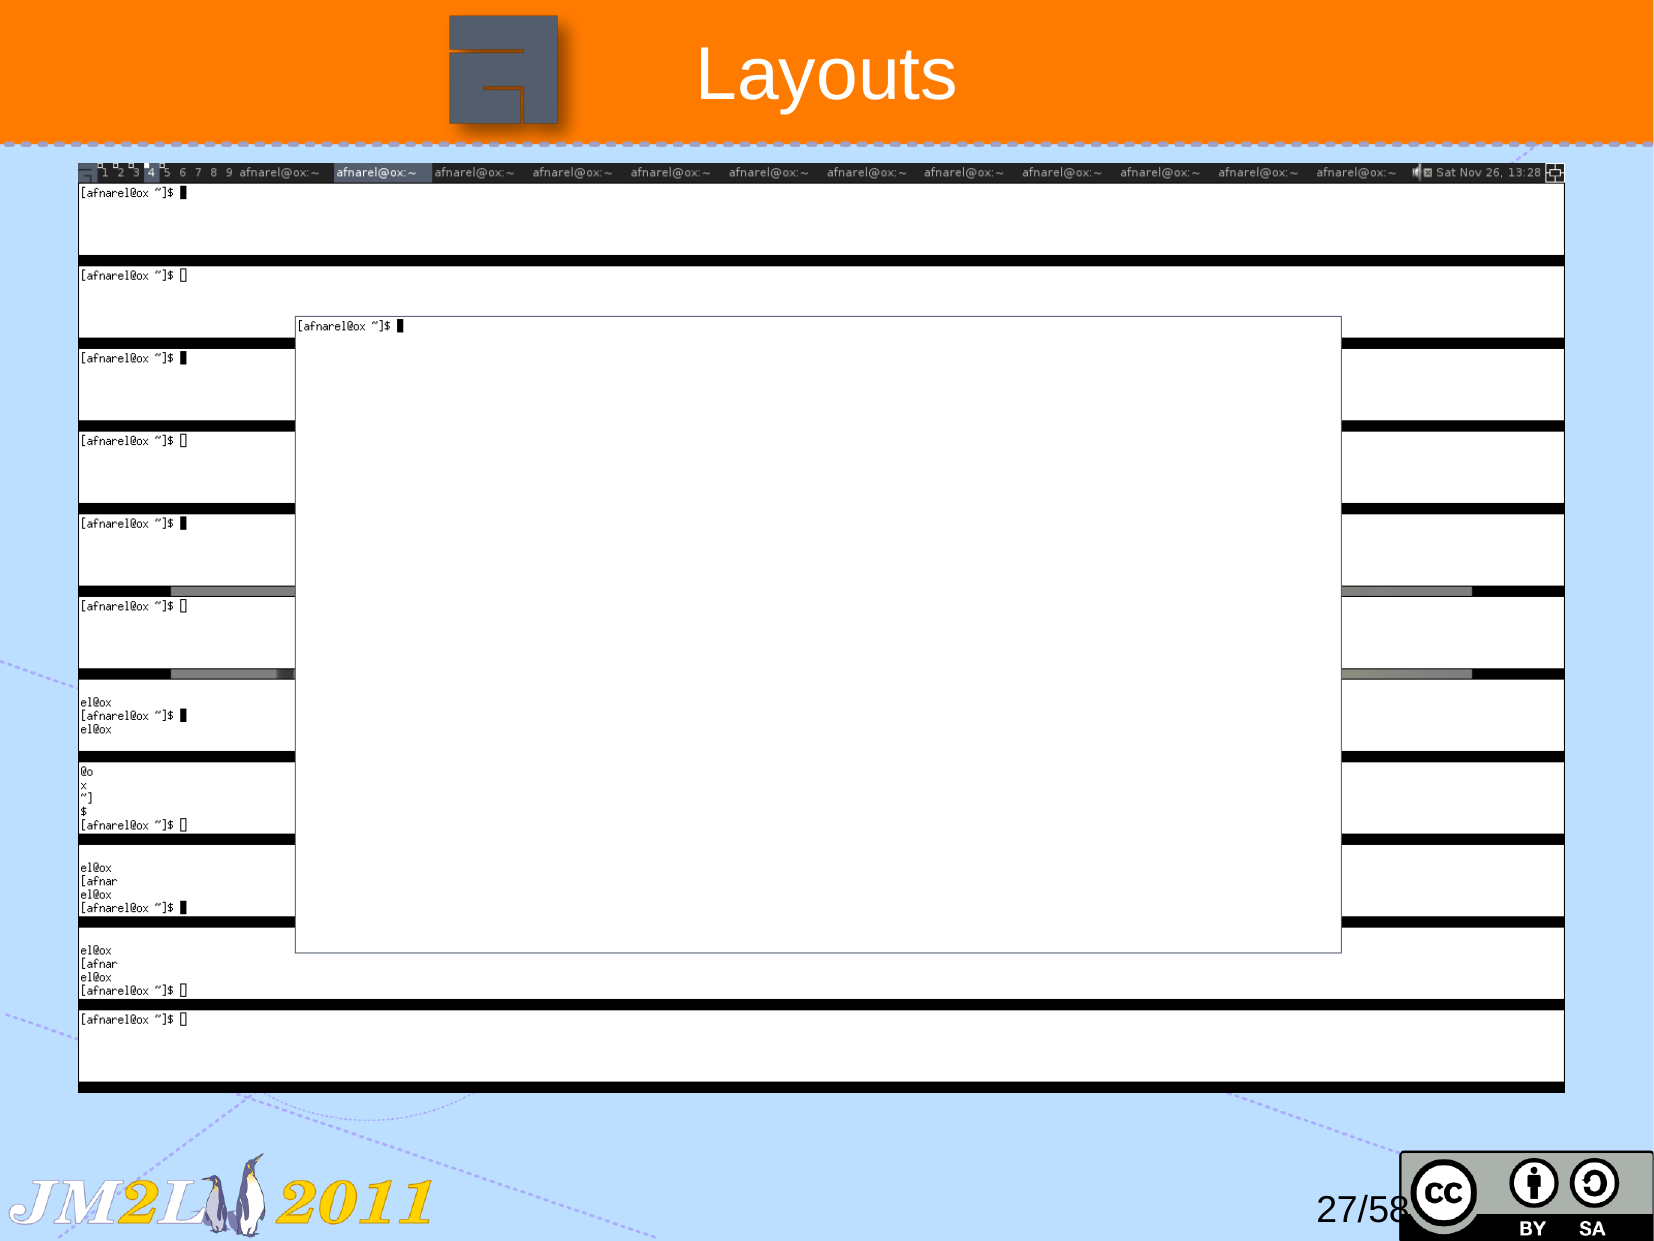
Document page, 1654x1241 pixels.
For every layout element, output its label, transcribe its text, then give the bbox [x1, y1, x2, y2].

picture [435, 1, 583, 144]
picture [0, 0, 1654, 1241]
title Layouts [29, 0, 1625, 148]
